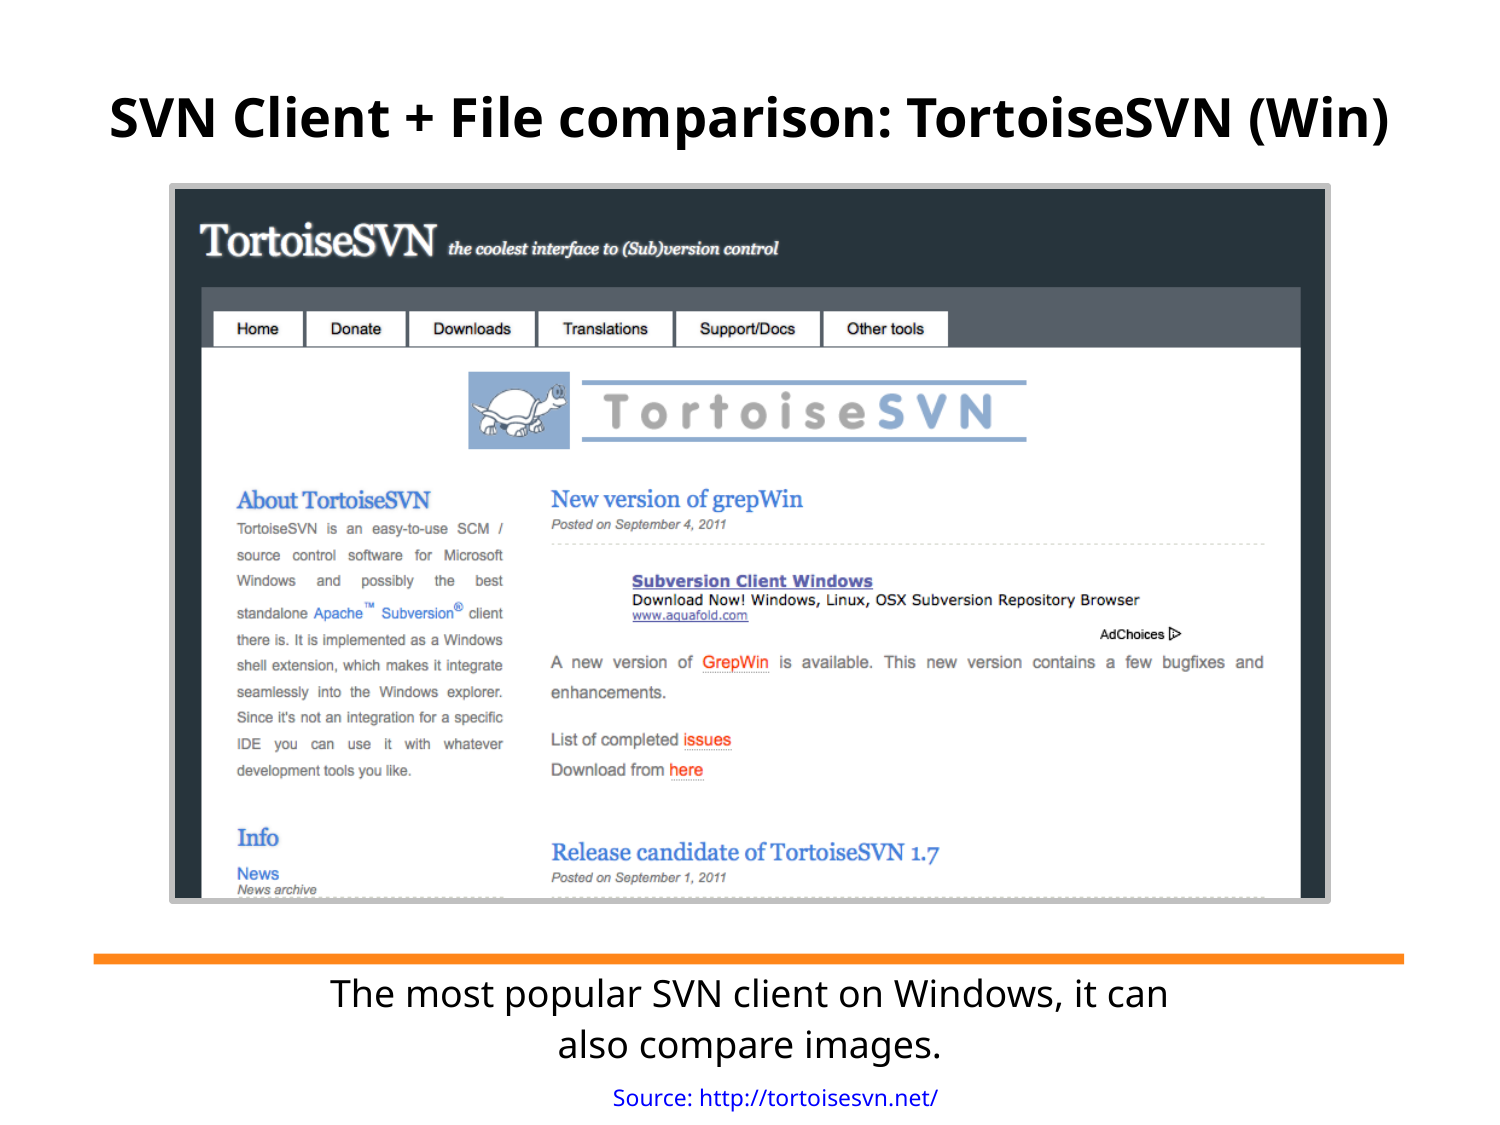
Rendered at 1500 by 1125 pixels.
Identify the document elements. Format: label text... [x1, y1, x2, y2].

picture [0, 0, 1500, 1125]
text_box Source: http://tortoisesvn.net/ [598, 1074, 902, 1115]
text_box The most popular SVN client on Windows, it can also compare images. [290, 960, 1210, 1064]
title SVN Client + File comparison: TortoiseSVN (Win) [75, 44, 1426, 188]
